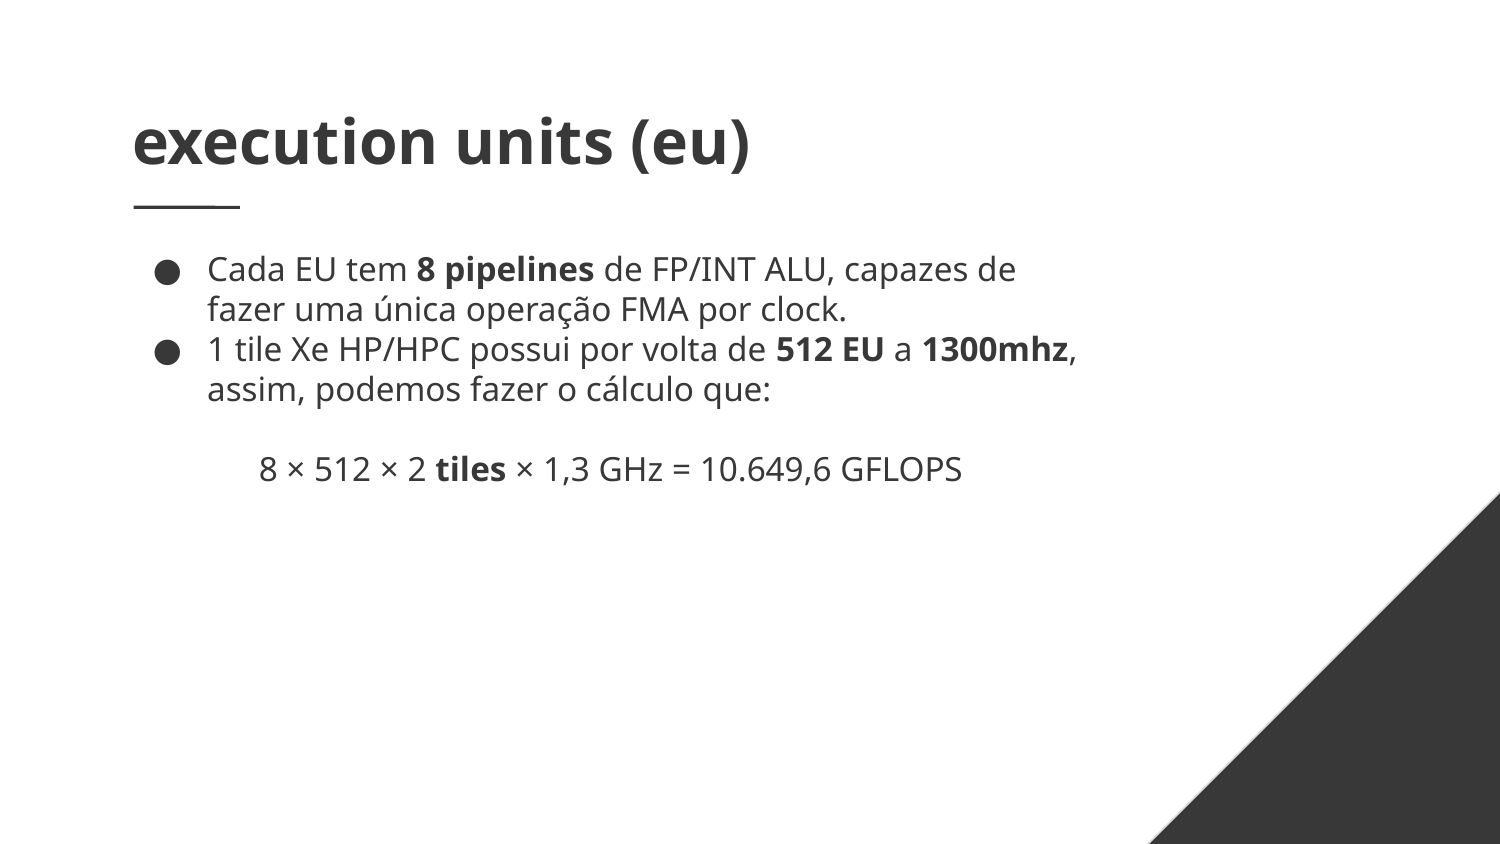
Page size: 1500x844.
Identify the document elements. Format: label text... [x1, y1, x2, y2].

list Cada EU tem 8 pipelines de FP/INT ALU, capazes de fazer uma única operação FMA por clock. 1 tile Xe HP/HPC possui por volta de 512 EU a 1300mhz, assim, podemos fazer o cálculo que: 8 × 512 × 2 tiles × 1,3 GHz = 10.649,6 GFLOPS [116, 233, 1114, 769]
title execution units (eu) [116, 87, 1064, 174]
